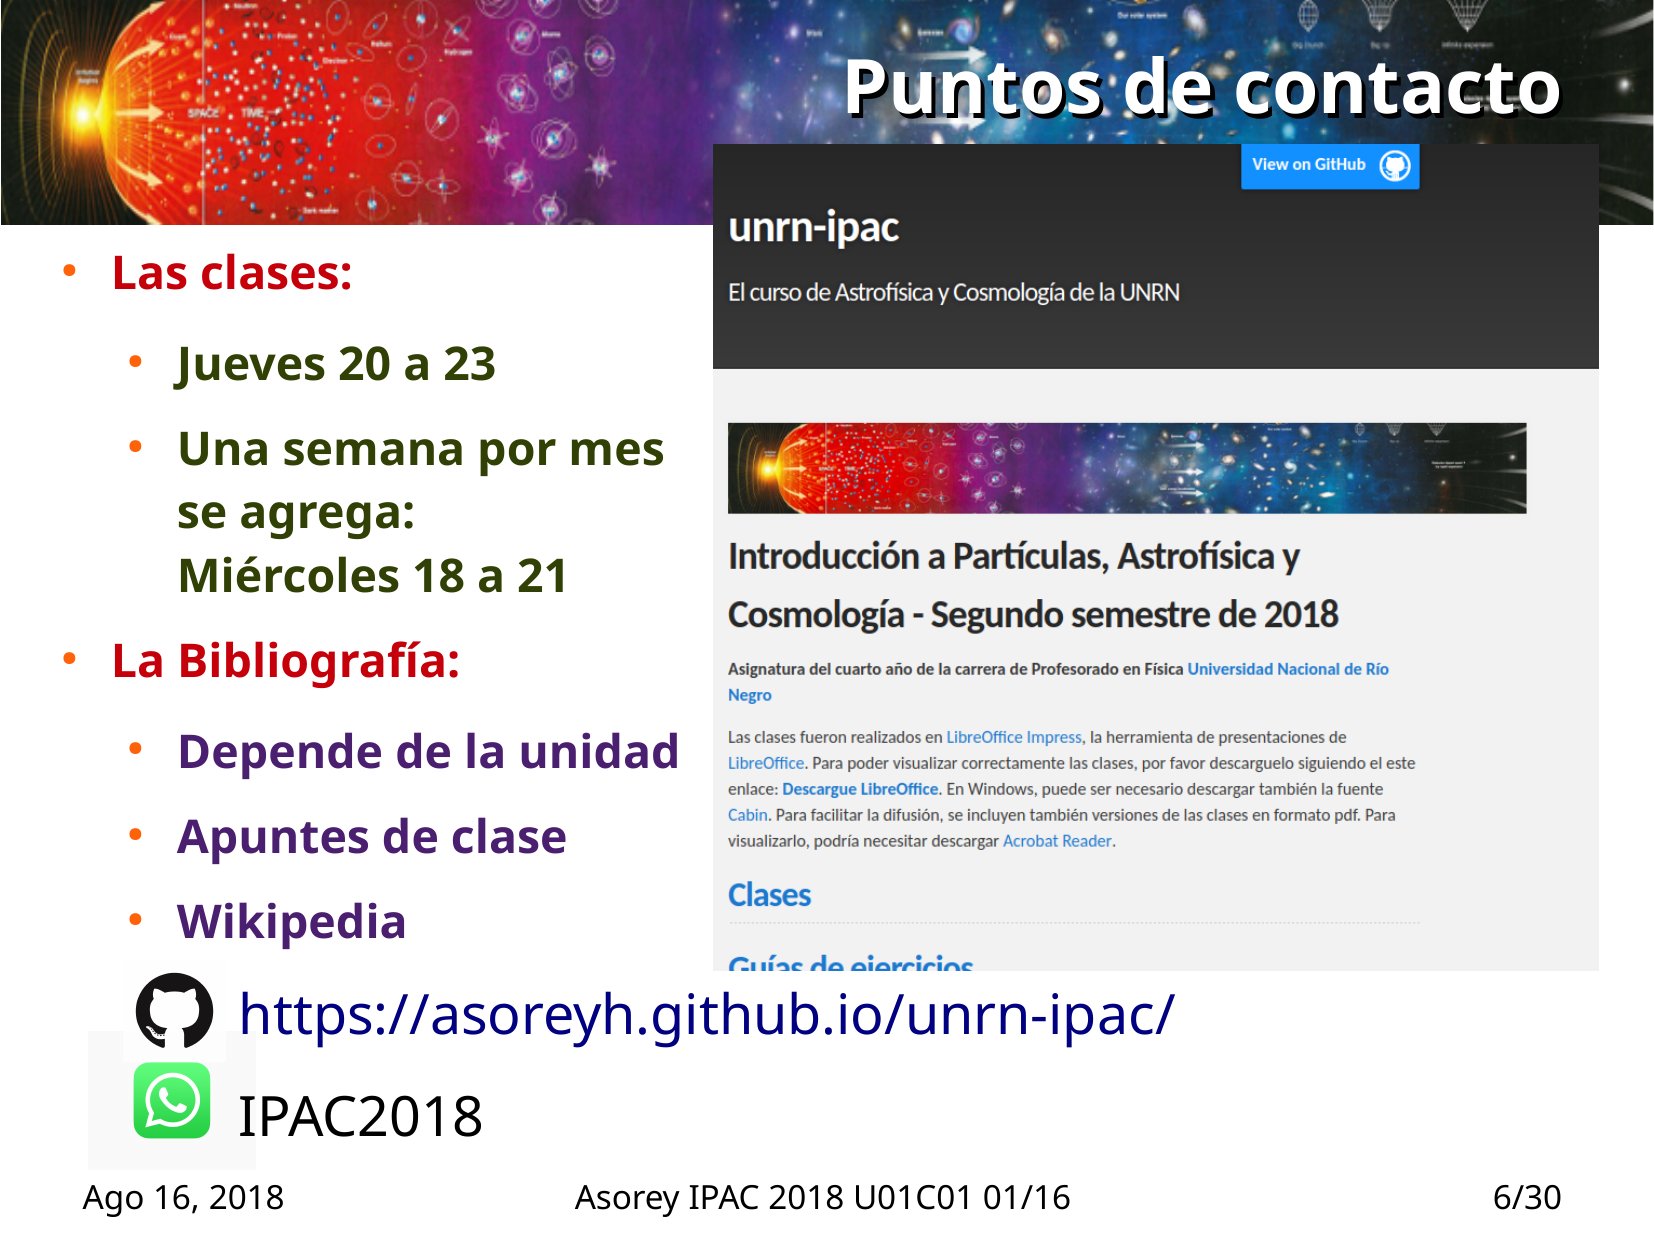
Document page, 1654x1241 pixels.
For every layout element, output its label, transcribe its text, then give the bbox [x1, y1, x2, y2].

list Las clases: Jueves 20 a 23 Una semana por mes se agrega: Miércoles 18 a 21 La Bibliografía: Depende de la unidad Apuntes de clase Wikipedia [45, 240, 713, 961]
picture [88, 959, 256, 1171]
picture [1, 0, 1654, 971]
title Puntos de contacto [75, 19, 1564, 151]
list https://asoreyh.github.io/unrn-ipac/ IPAC2018 [146, 975, 1636, 1155]
